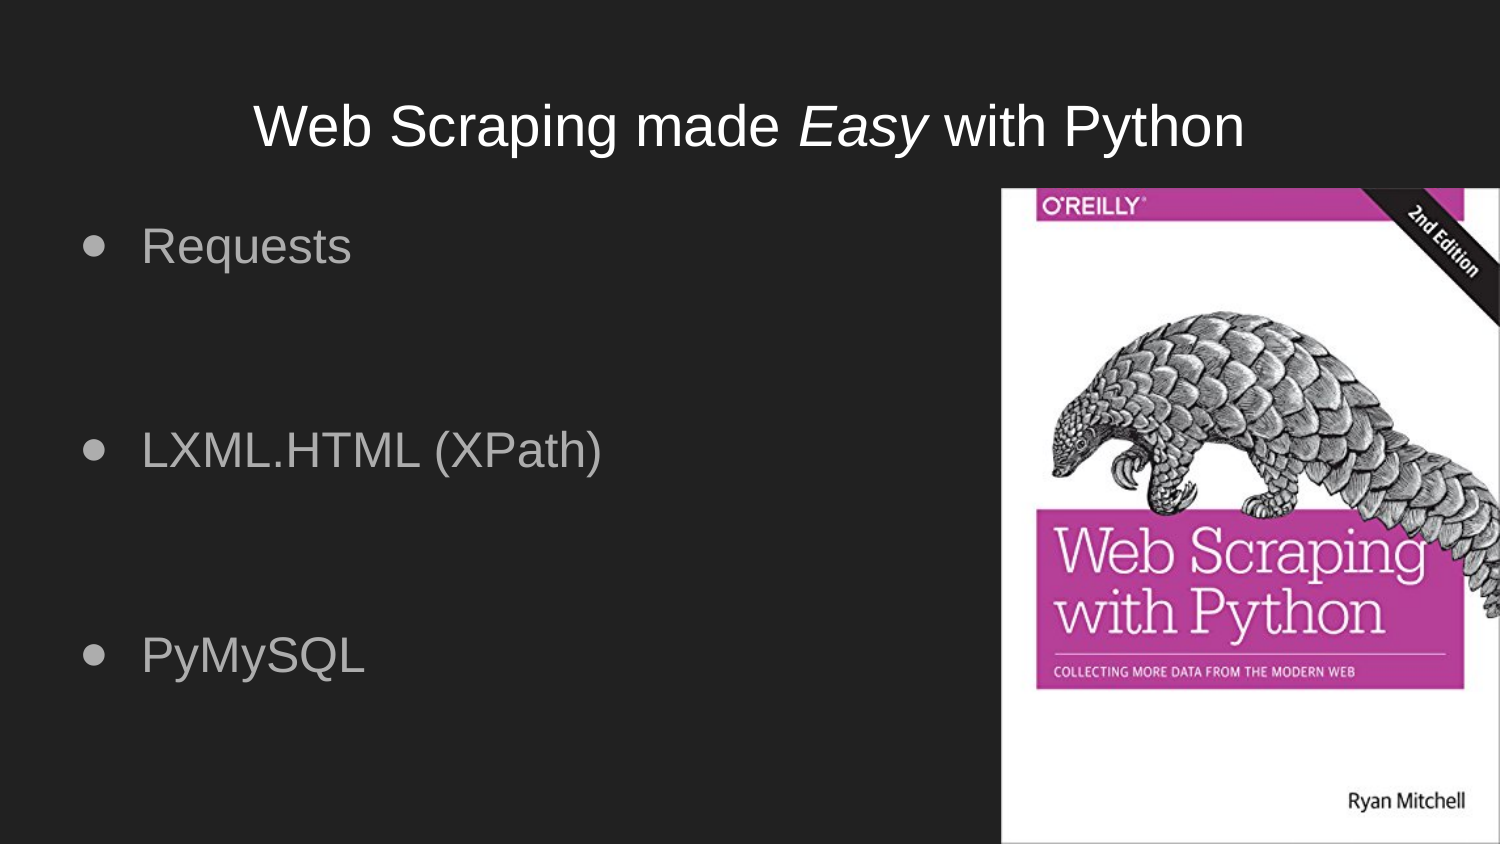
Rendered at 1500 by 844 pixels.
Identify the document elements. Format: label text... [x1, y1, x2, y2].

picture [1001, 188, 1500, 844]
title Web Scraping made Easy with Python [51, 72, 1449, 167]
list Requests LXML.HTML (XPath) PyMySQL [51, 189, 967, 750]
